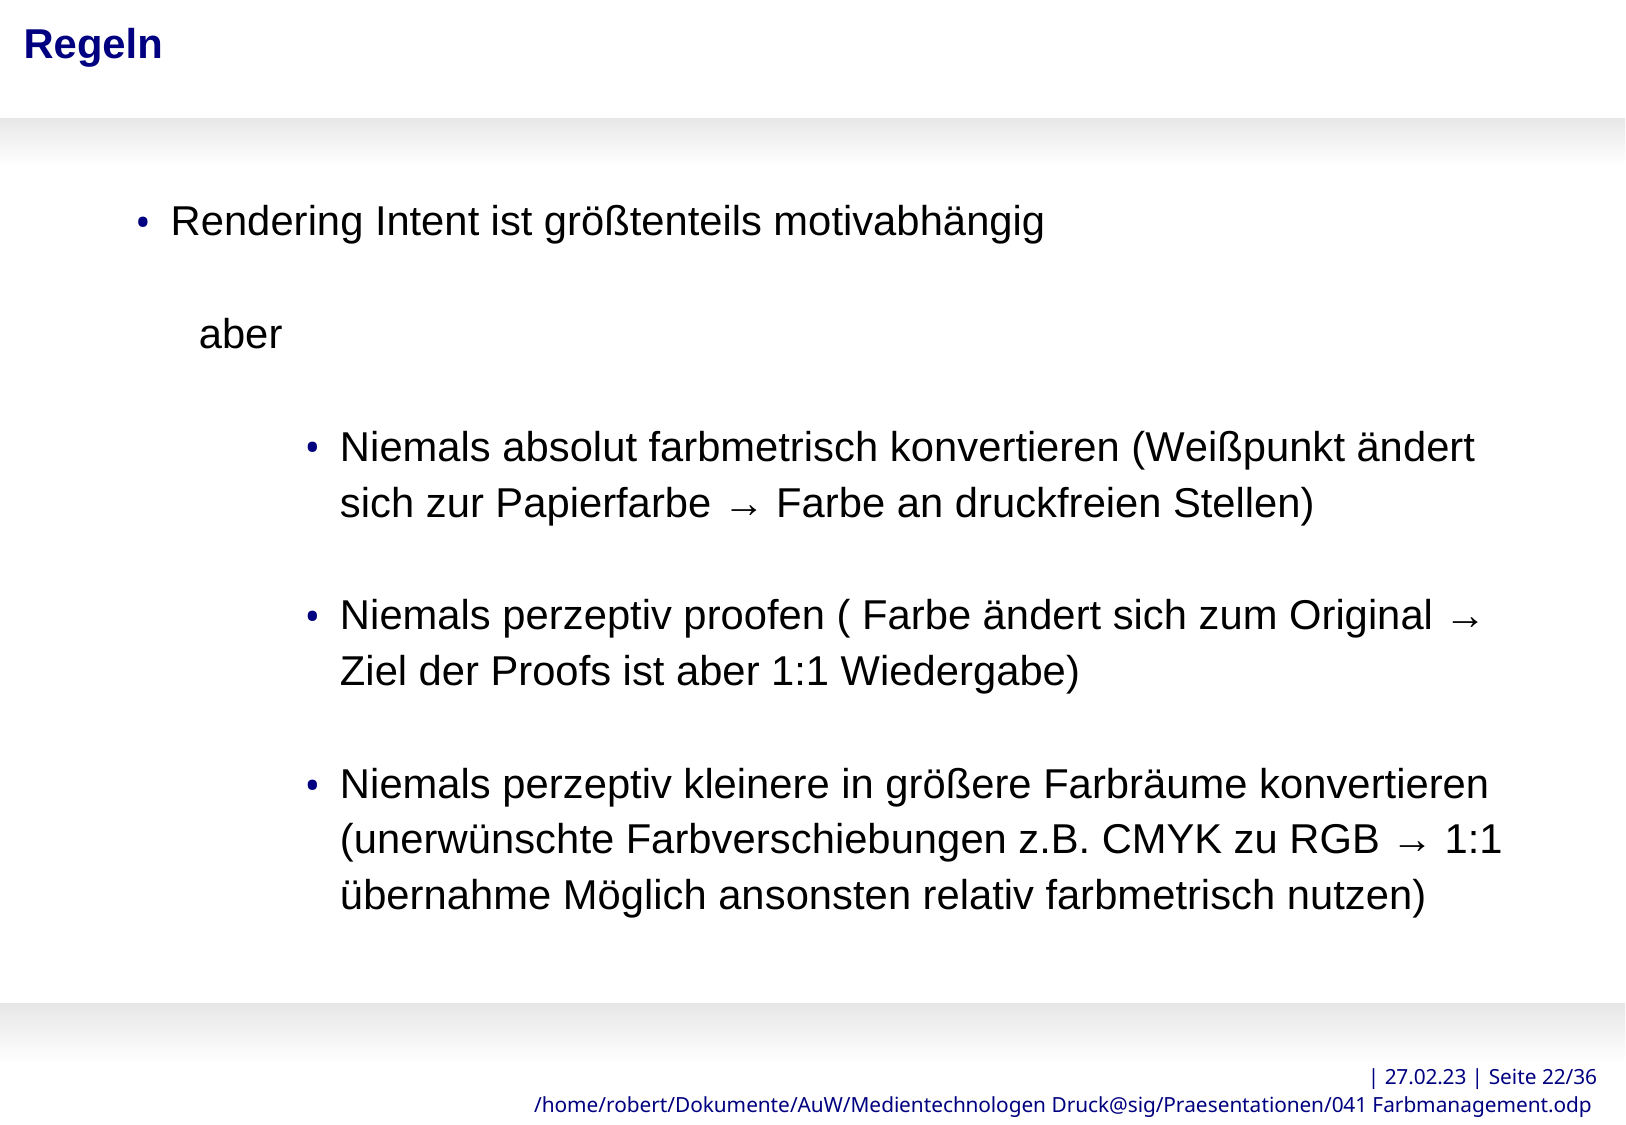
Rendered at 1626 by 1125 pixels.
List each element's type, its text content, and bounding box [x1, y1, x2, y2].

list Rendering Intent ist größtenteils motivabhängig aber Niemals absolut farbmetrisch konvertieren (Weißpunkt ändert sich zur Papierfarbe → Farbe an druckfreien Stellen) Niemals perzeptiv proofen ( Farbe ändert sich zum Original → Ziel der Proofs ist aber 1:1 Wiedergabe) Niemals perzeptiv kleinere in größere Farbräume konvertieren (unerwünschte Farbverschiebungen z.B. CMYK zu RGB → 1:1 übernahme Möglich ansonsten relativ farbmetrisch nutzen) [88, 188, 1542, 914]
title Regeln [23, 11, 1600, 130]
